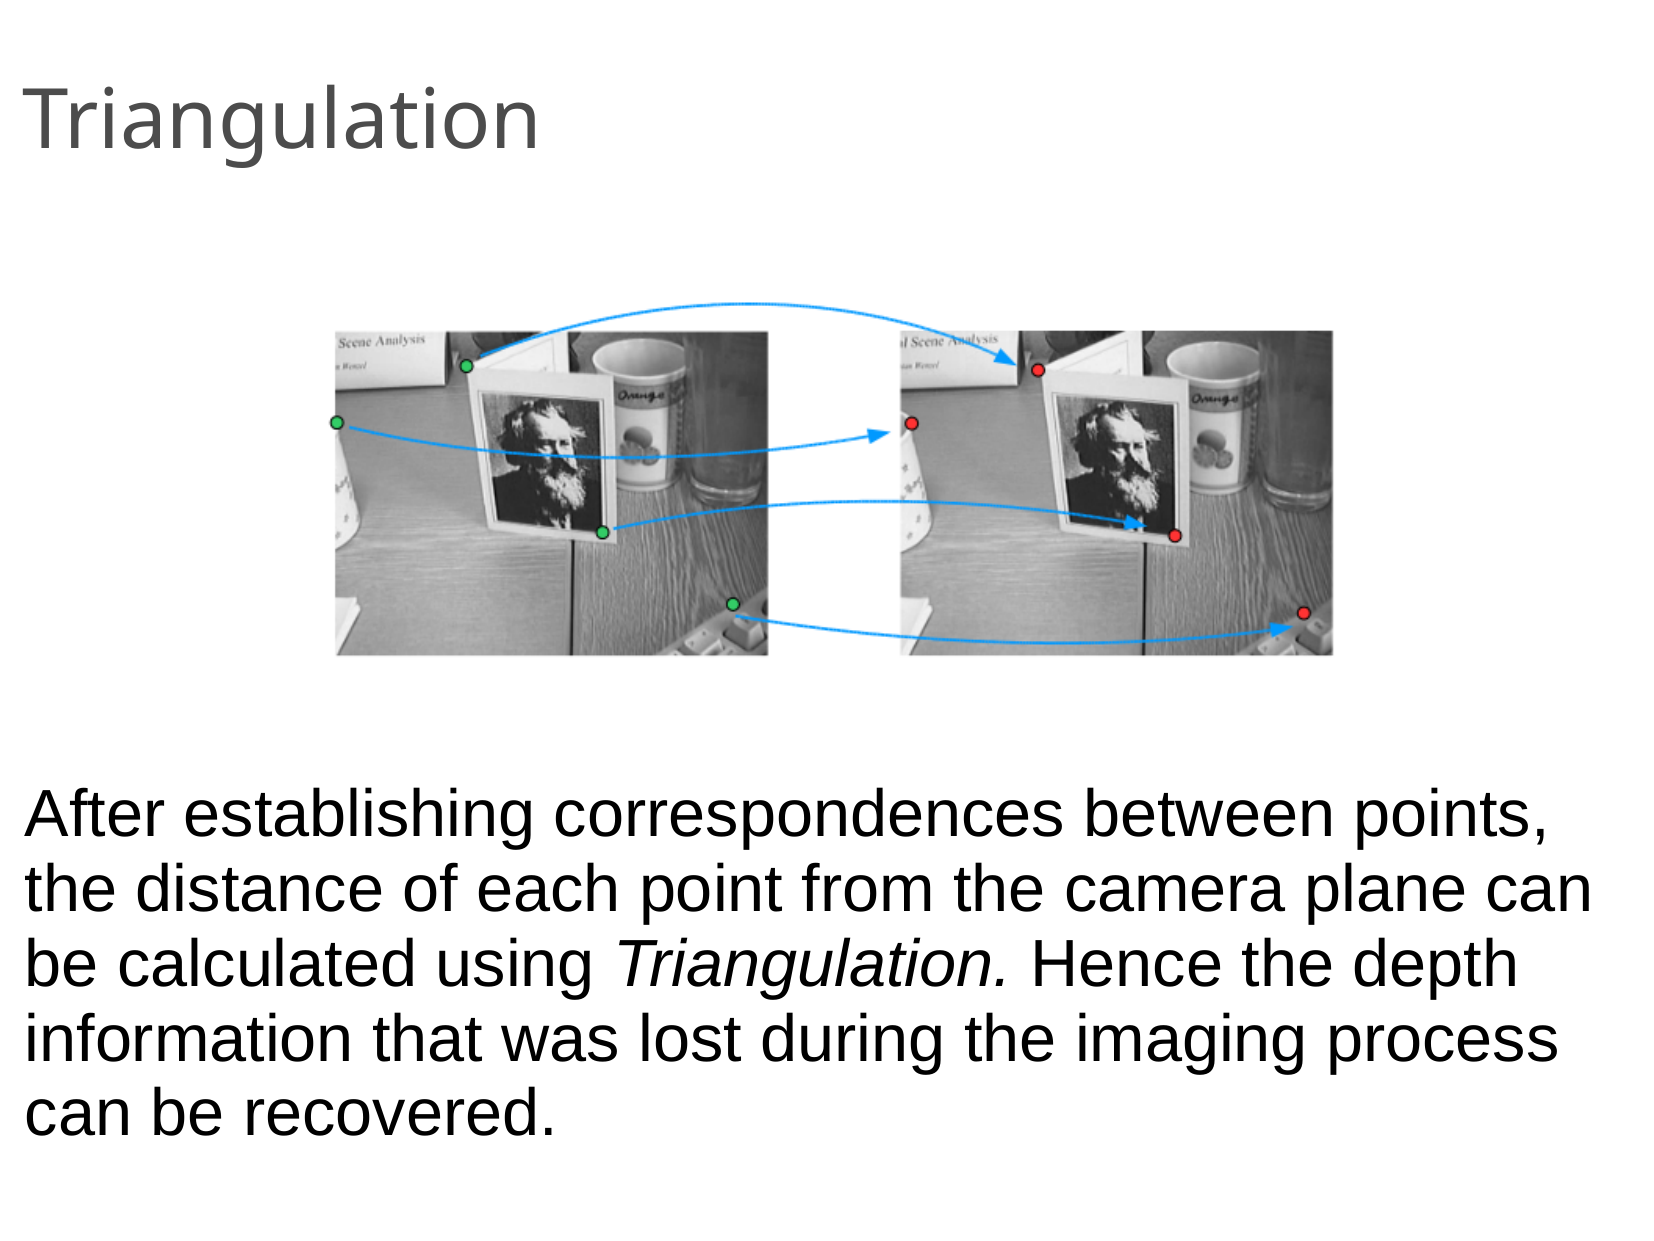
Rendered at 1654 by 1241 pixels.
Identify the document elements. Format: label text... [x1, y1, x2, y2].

title Triangulation [22, 26, 1654, 205]
subtitle After establishing correspondences between points, the distance of each point from the camera plane can be calculated using Triangulation. Hence the depth information that was lost during the imaging process can be recovered. [25, 768, 1654, 1158]
picture [301, 284, 1360, 662]
